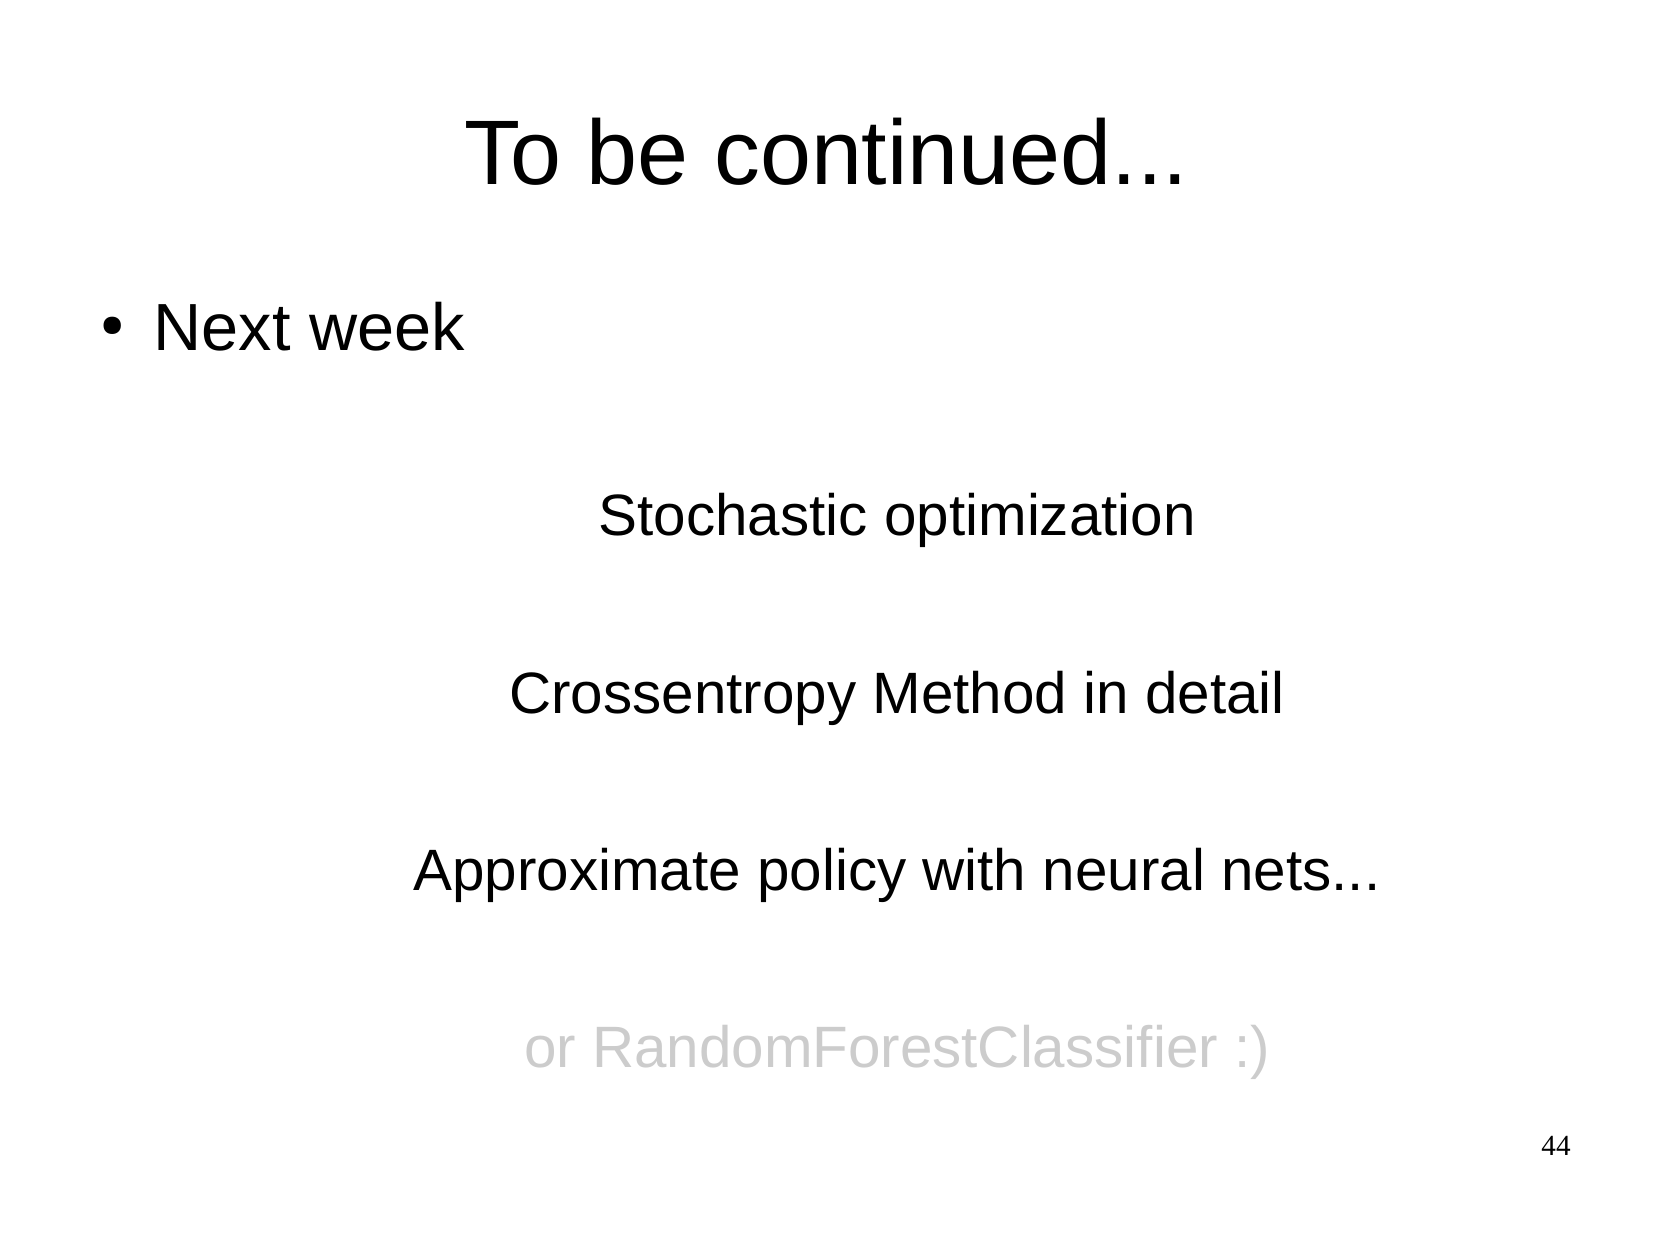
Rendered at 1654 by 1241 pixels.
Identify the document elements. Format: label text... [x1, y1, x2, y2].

title To be continued... [82, 49, 1571, 257]
list Next week Stochastic optimization Crossentropy Method in detail Approximate policy with neural nets... or RandomForestClassifier :) [82, 290, 1571, 1241]
